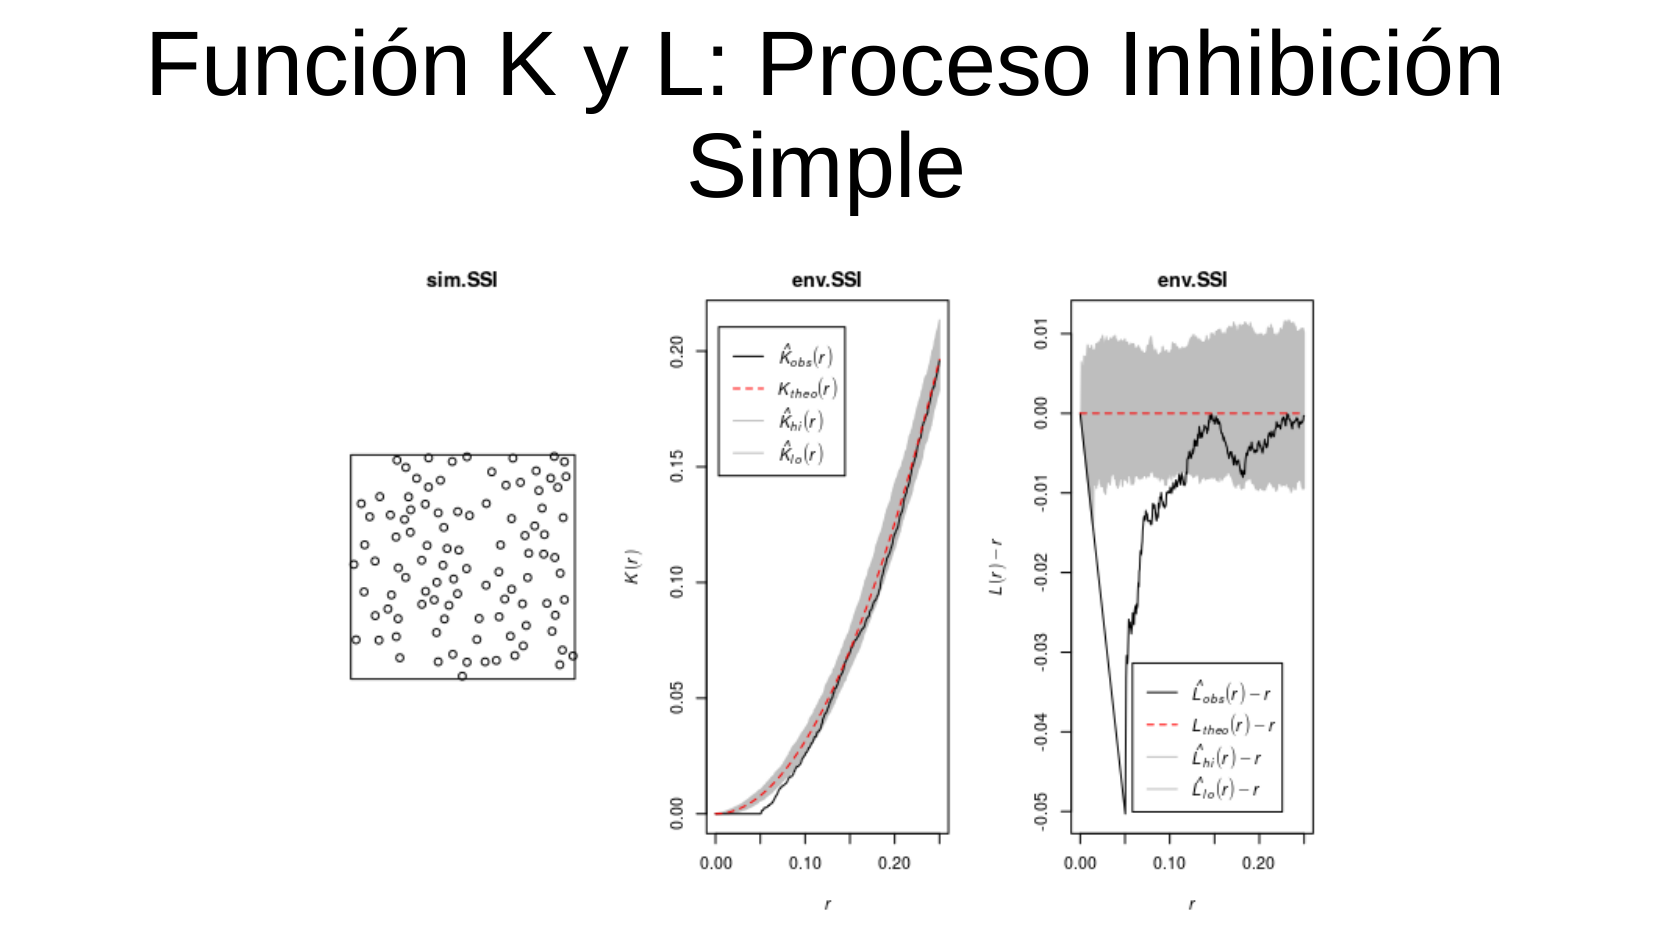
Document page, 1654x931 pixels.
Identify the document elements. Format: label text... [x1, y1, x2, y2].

picture [261, 259, 1355, 931]
title Función K y L: Proceso Inhibición Simple [82, 12, 1571, 218]
